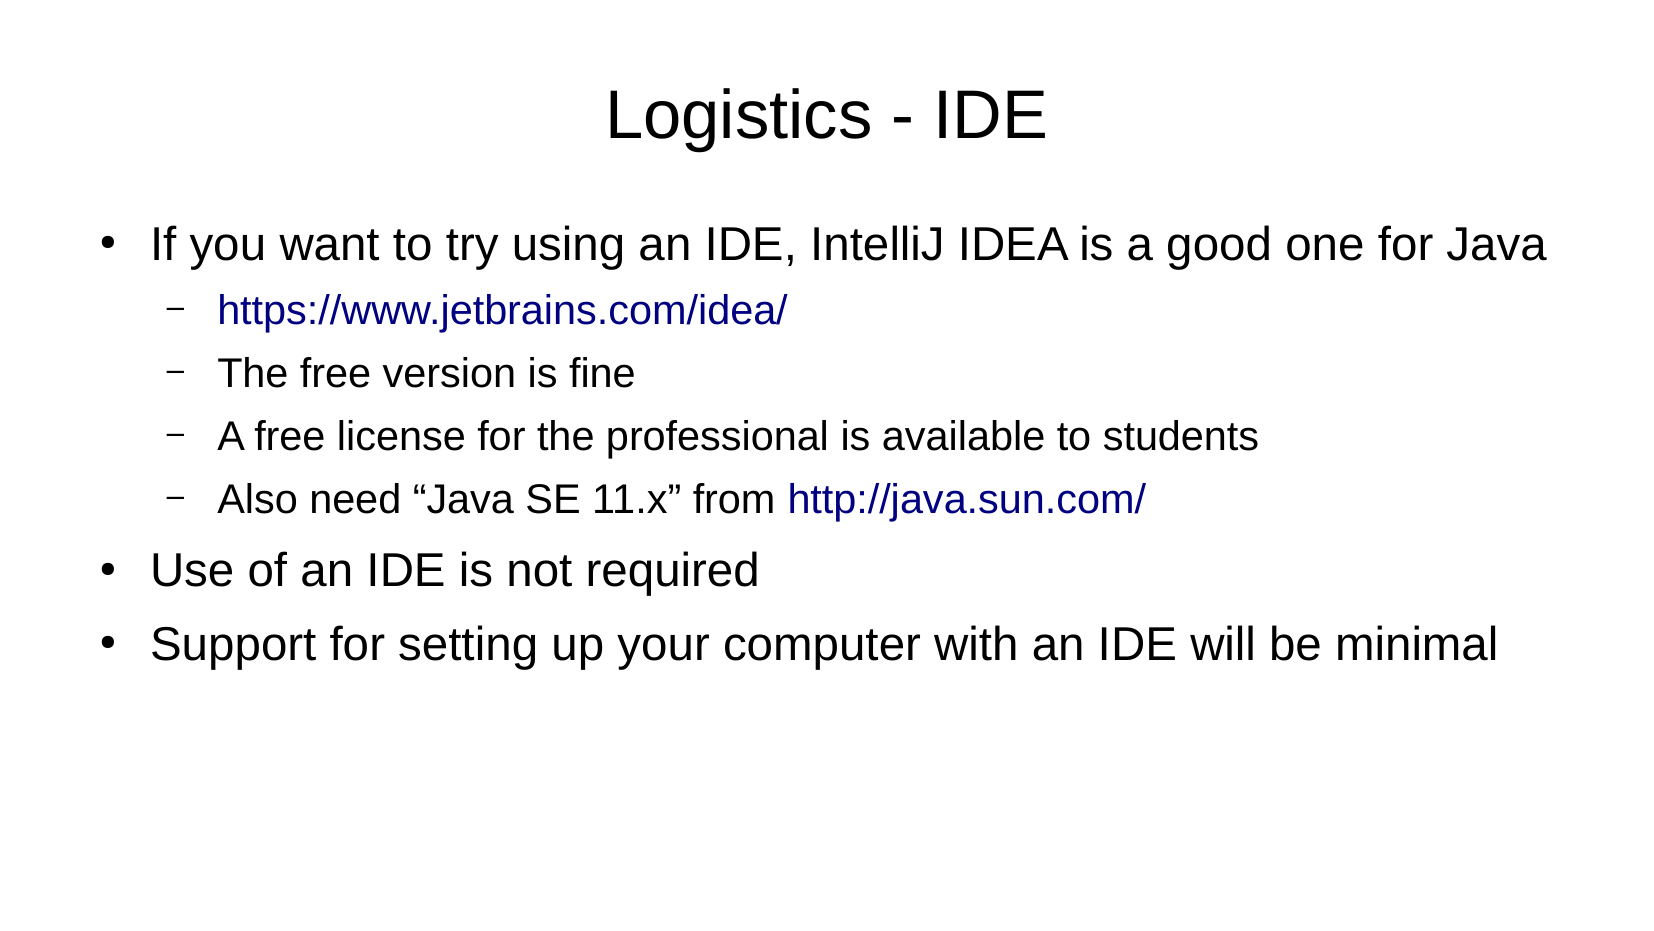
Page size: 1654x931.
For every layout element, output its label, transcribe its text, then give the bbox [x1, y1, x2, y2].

list If you want to try using an IDE, IntelliJ IDEA is a good one for Java https://www.jetbrains.com/idea/ The free version is fine A free license for the professional is available to students Also need “Java SE 11.x” from http://java.sun.com/ Use of an IDE is not required Support for setting up your computer with an IDE will be minimal [82, 217, 1571, 758]
title Logistics - IDE [82, 37, 1571, 193]
